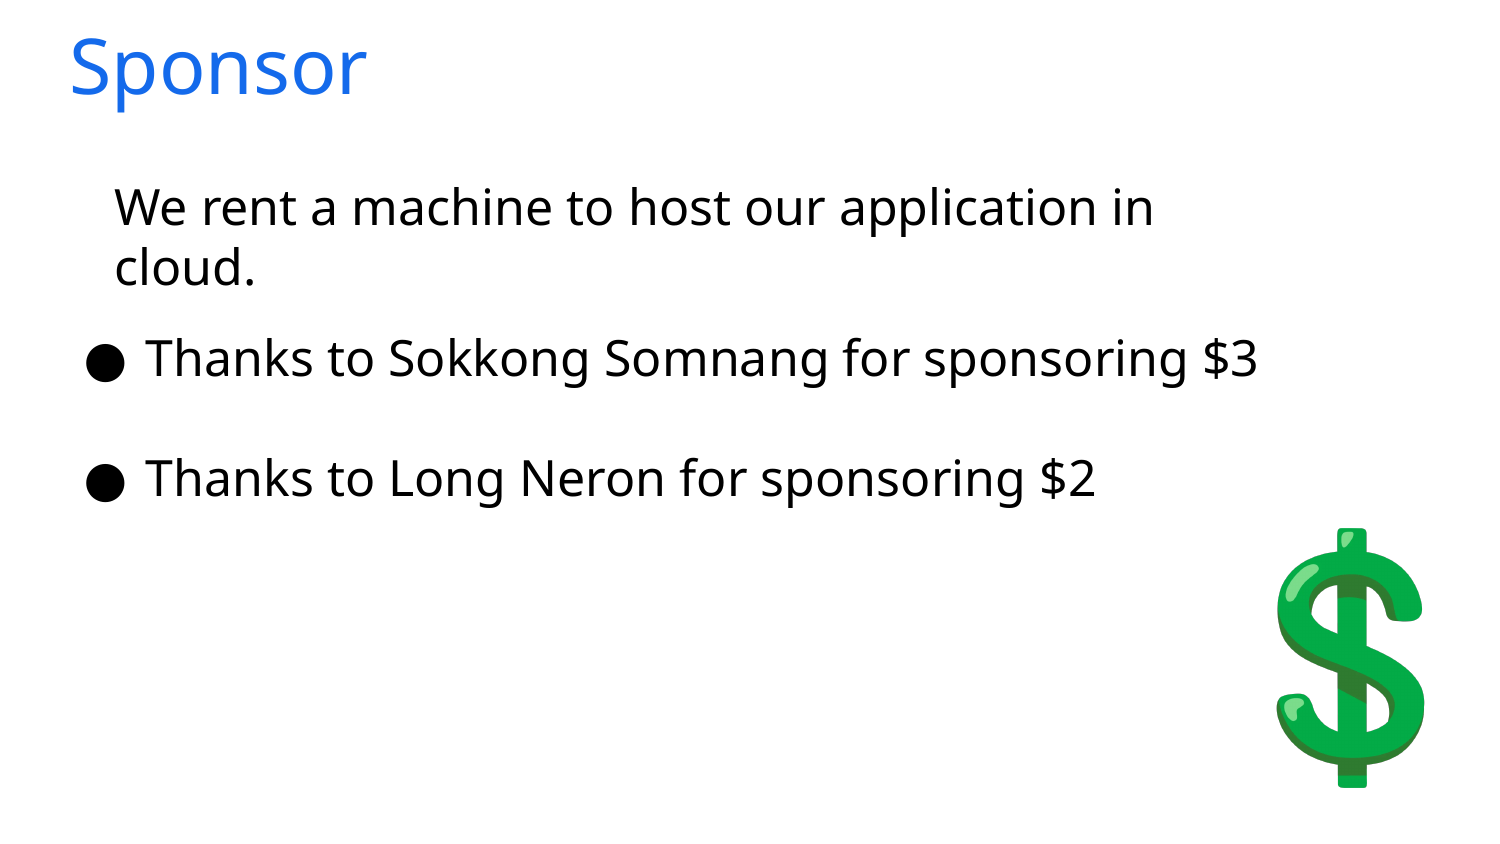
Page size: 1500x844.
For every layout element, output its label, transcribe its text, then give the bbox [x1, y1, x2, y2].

text_box We rent a machine to host our application in cloud. [99, 160, 1317, 307]
title Sponsor [54, 2, 1446, 173]
picture [1213, 520, 1490, 796]
text_box Thanks to Sokkong Somnang for sponsoring $3 Thanks to Long Neron for sponsoring $2 [55, 311, 1361, 532]
